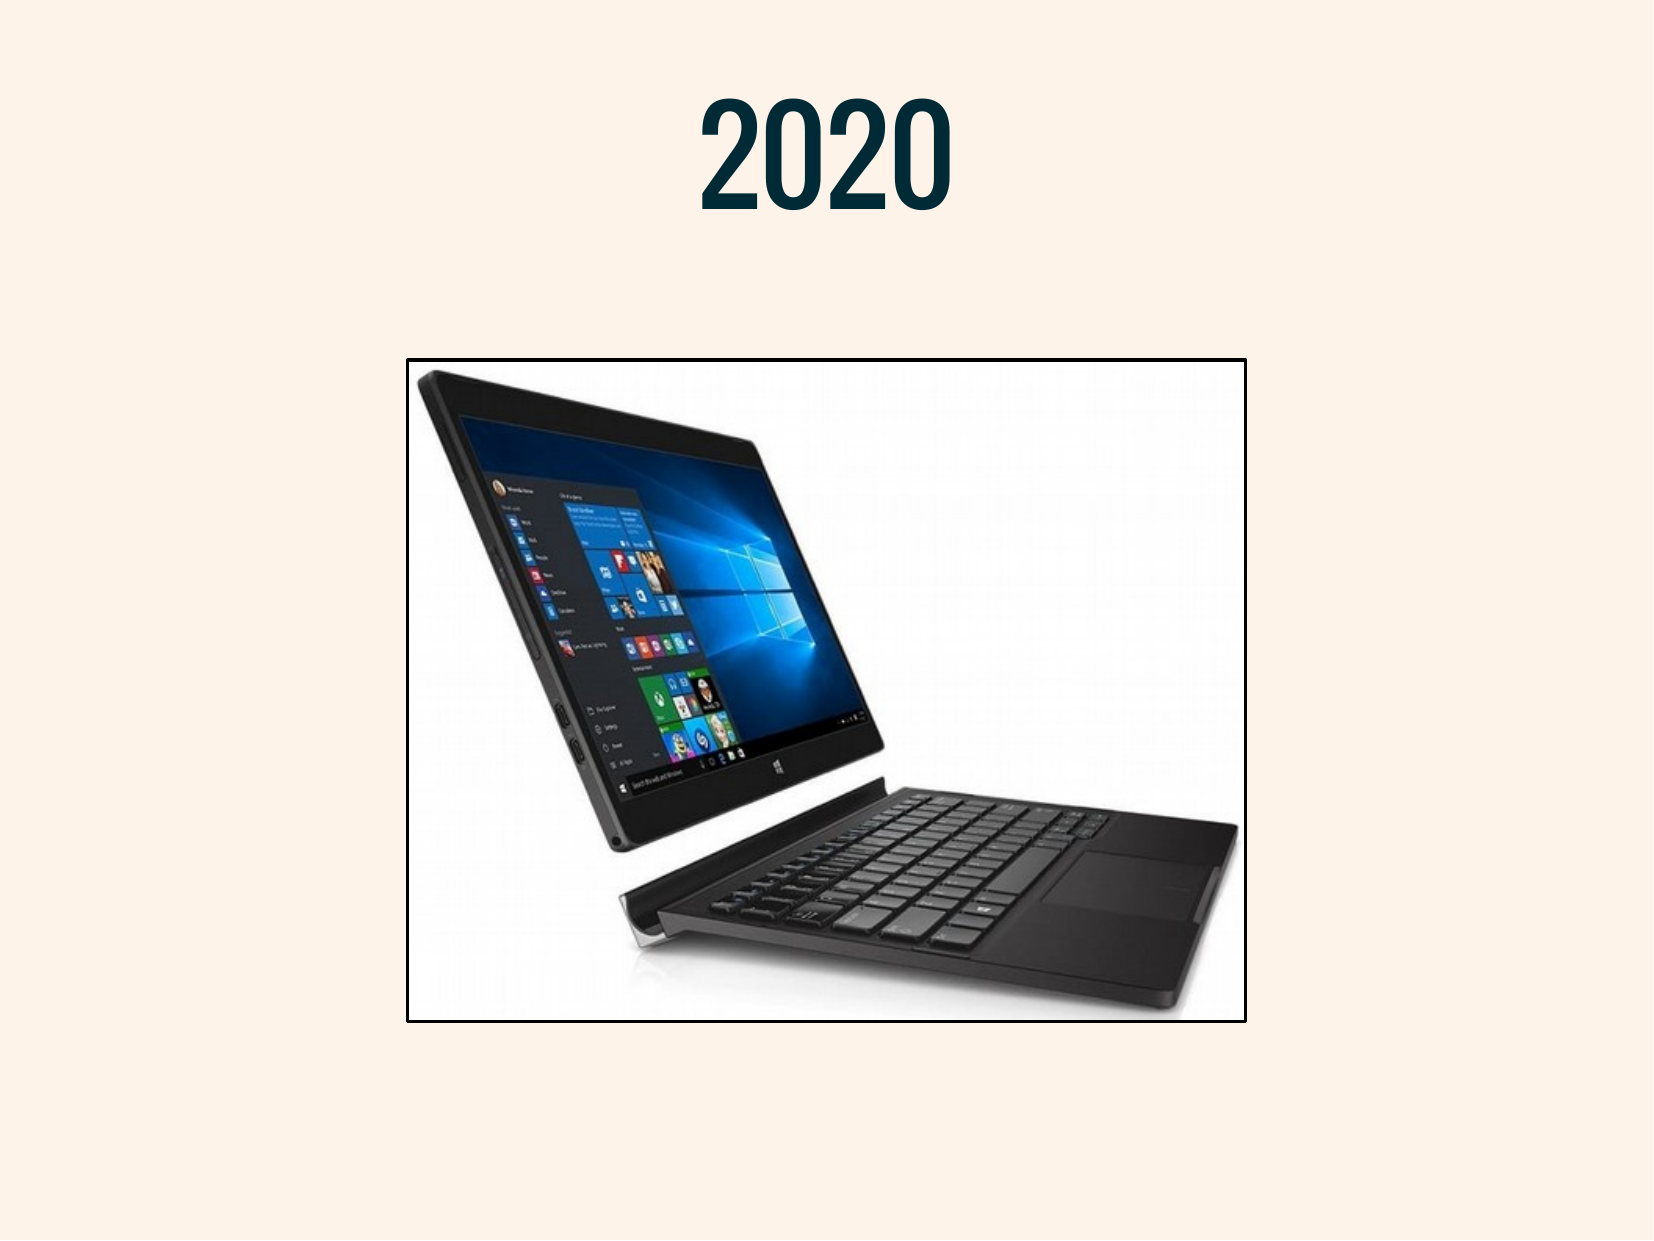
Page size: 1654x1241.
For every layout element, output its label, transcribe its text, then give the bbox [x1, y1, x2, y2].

title 2020 [82, 49, 1571, 257]
picture [409, 361, 1245, 1020]
